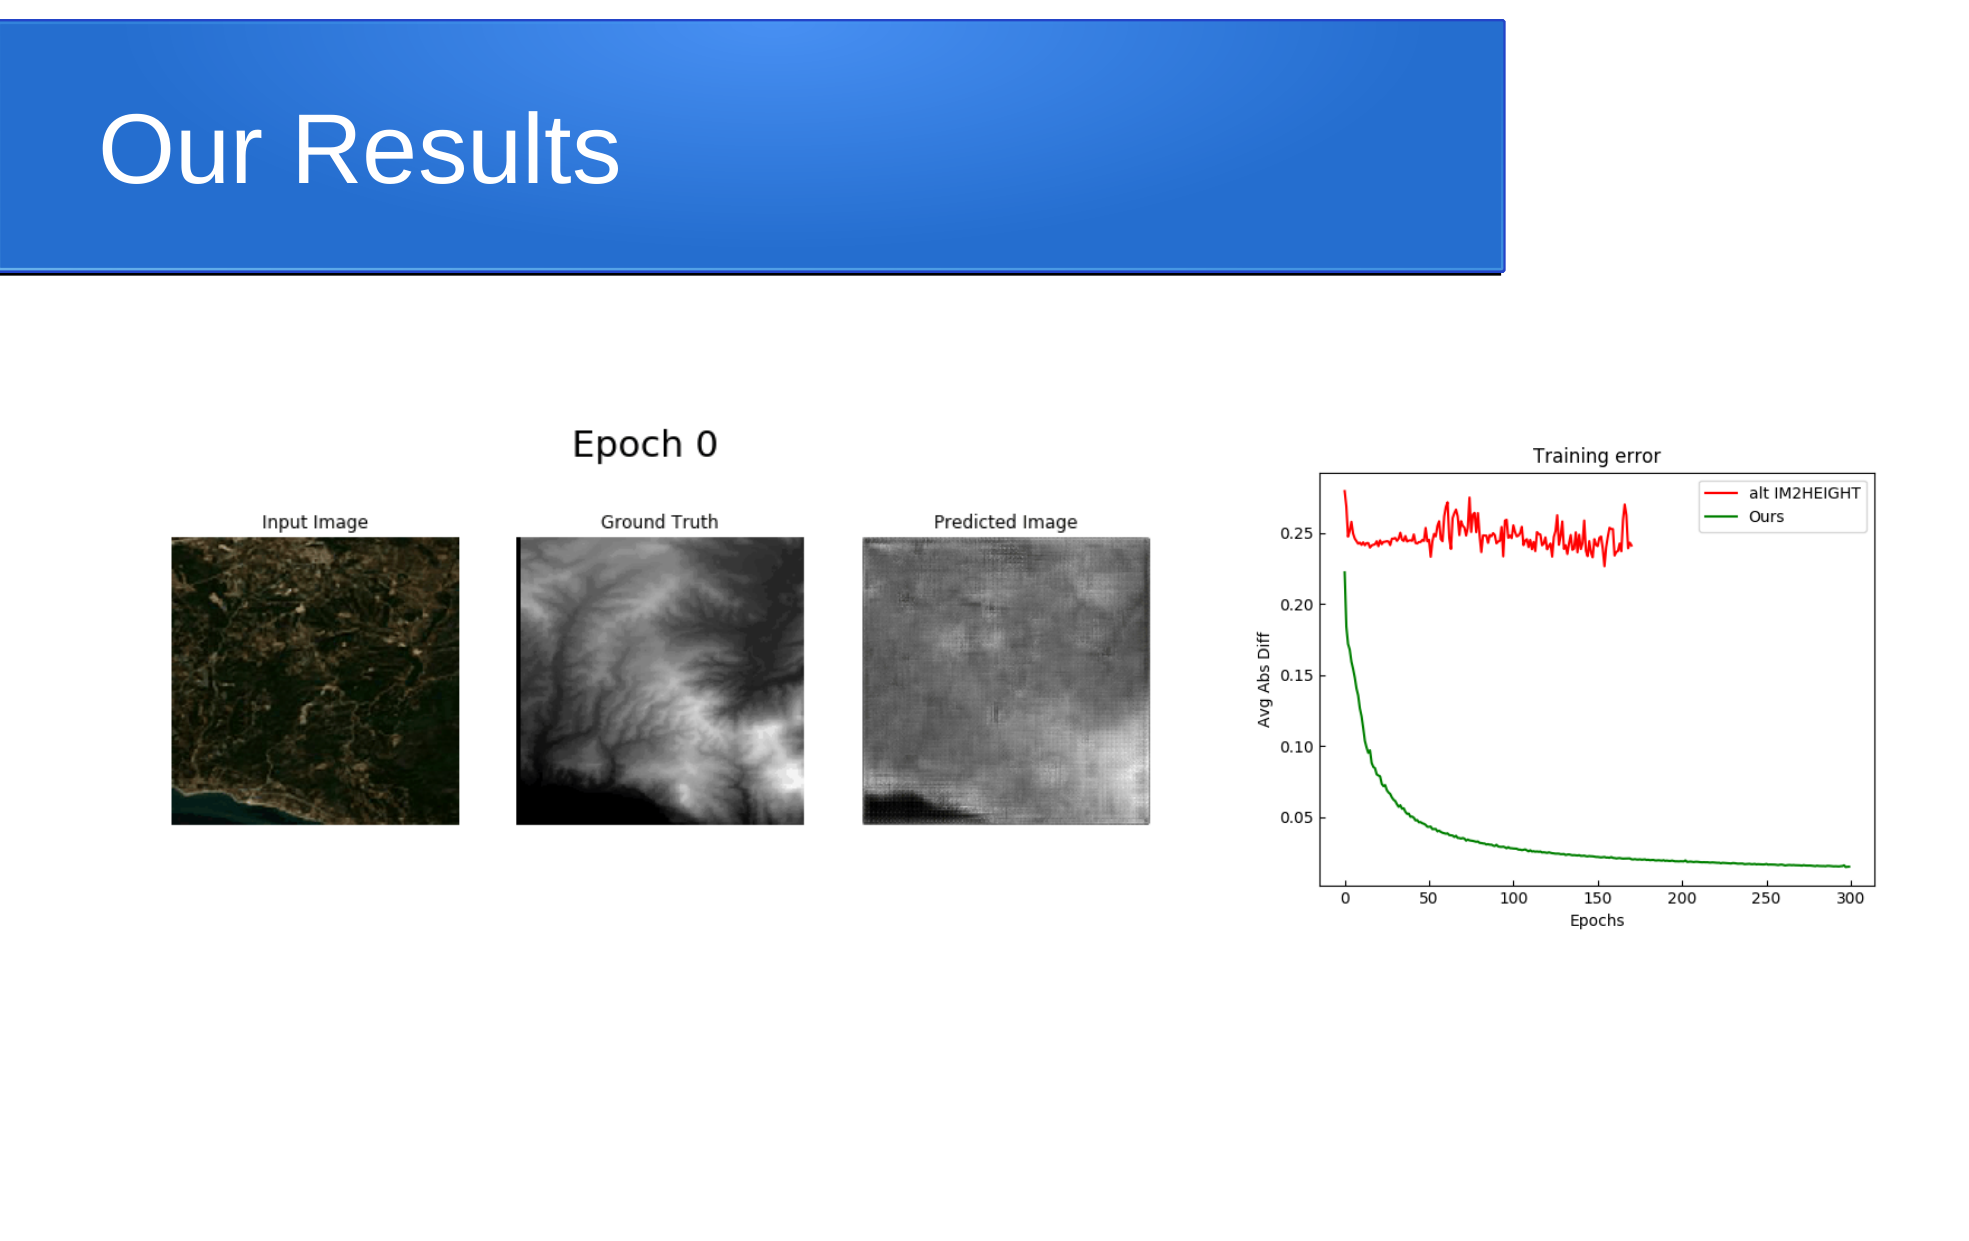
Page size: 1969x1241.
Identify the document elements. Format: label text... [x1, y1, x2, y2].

picture [14, 408, 1946, 946]
title Our Results [98, 47, 1470, 252]
